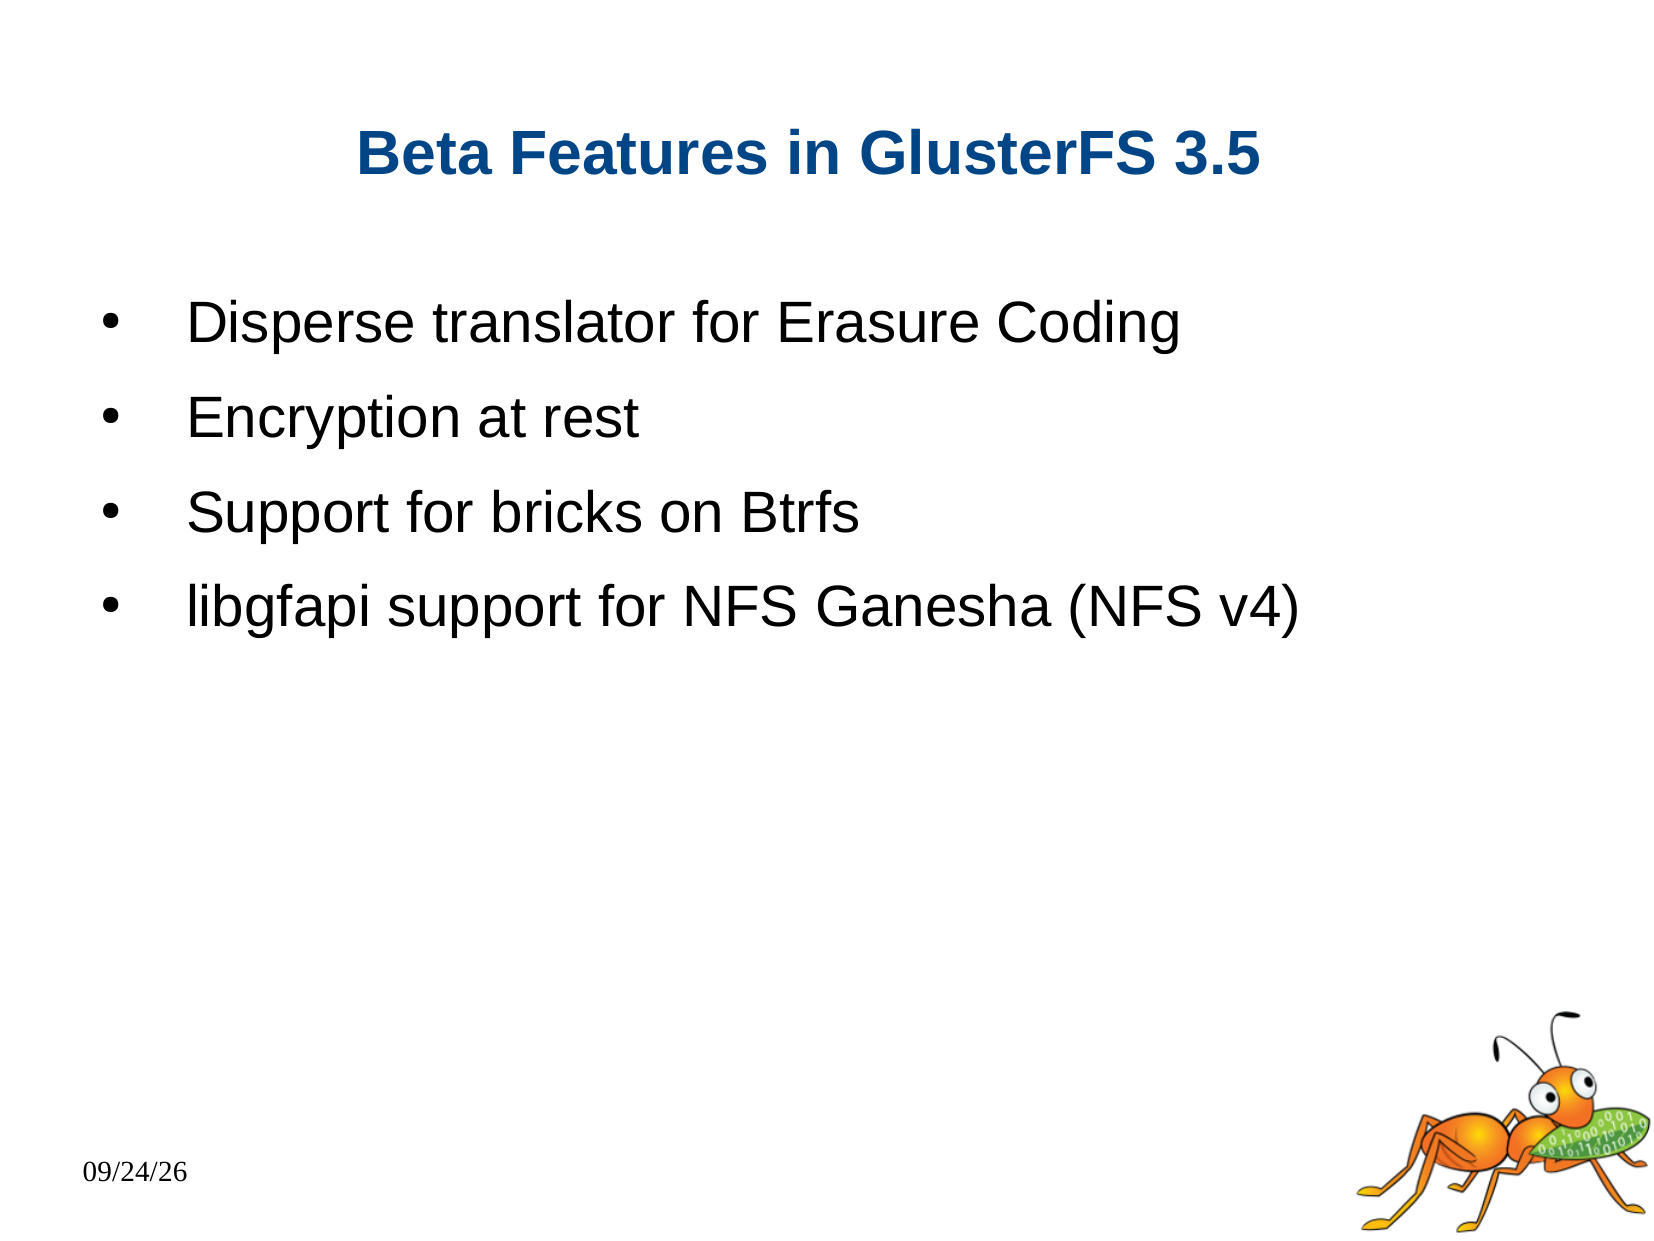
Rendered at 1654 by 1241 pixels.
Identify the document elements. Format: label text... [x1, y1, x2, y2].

list Disperse translator for Erasure Coding Encryption at rest Support for bricks on Btrfs libgfapi support for NFS Ganesha (NFS v4) [82, 290, 1571, 1010]
picture [1353, 1009, 1654, 1235]
title Beta Features in GlusterFS 3.5 [82, 49, 1571, 257]
